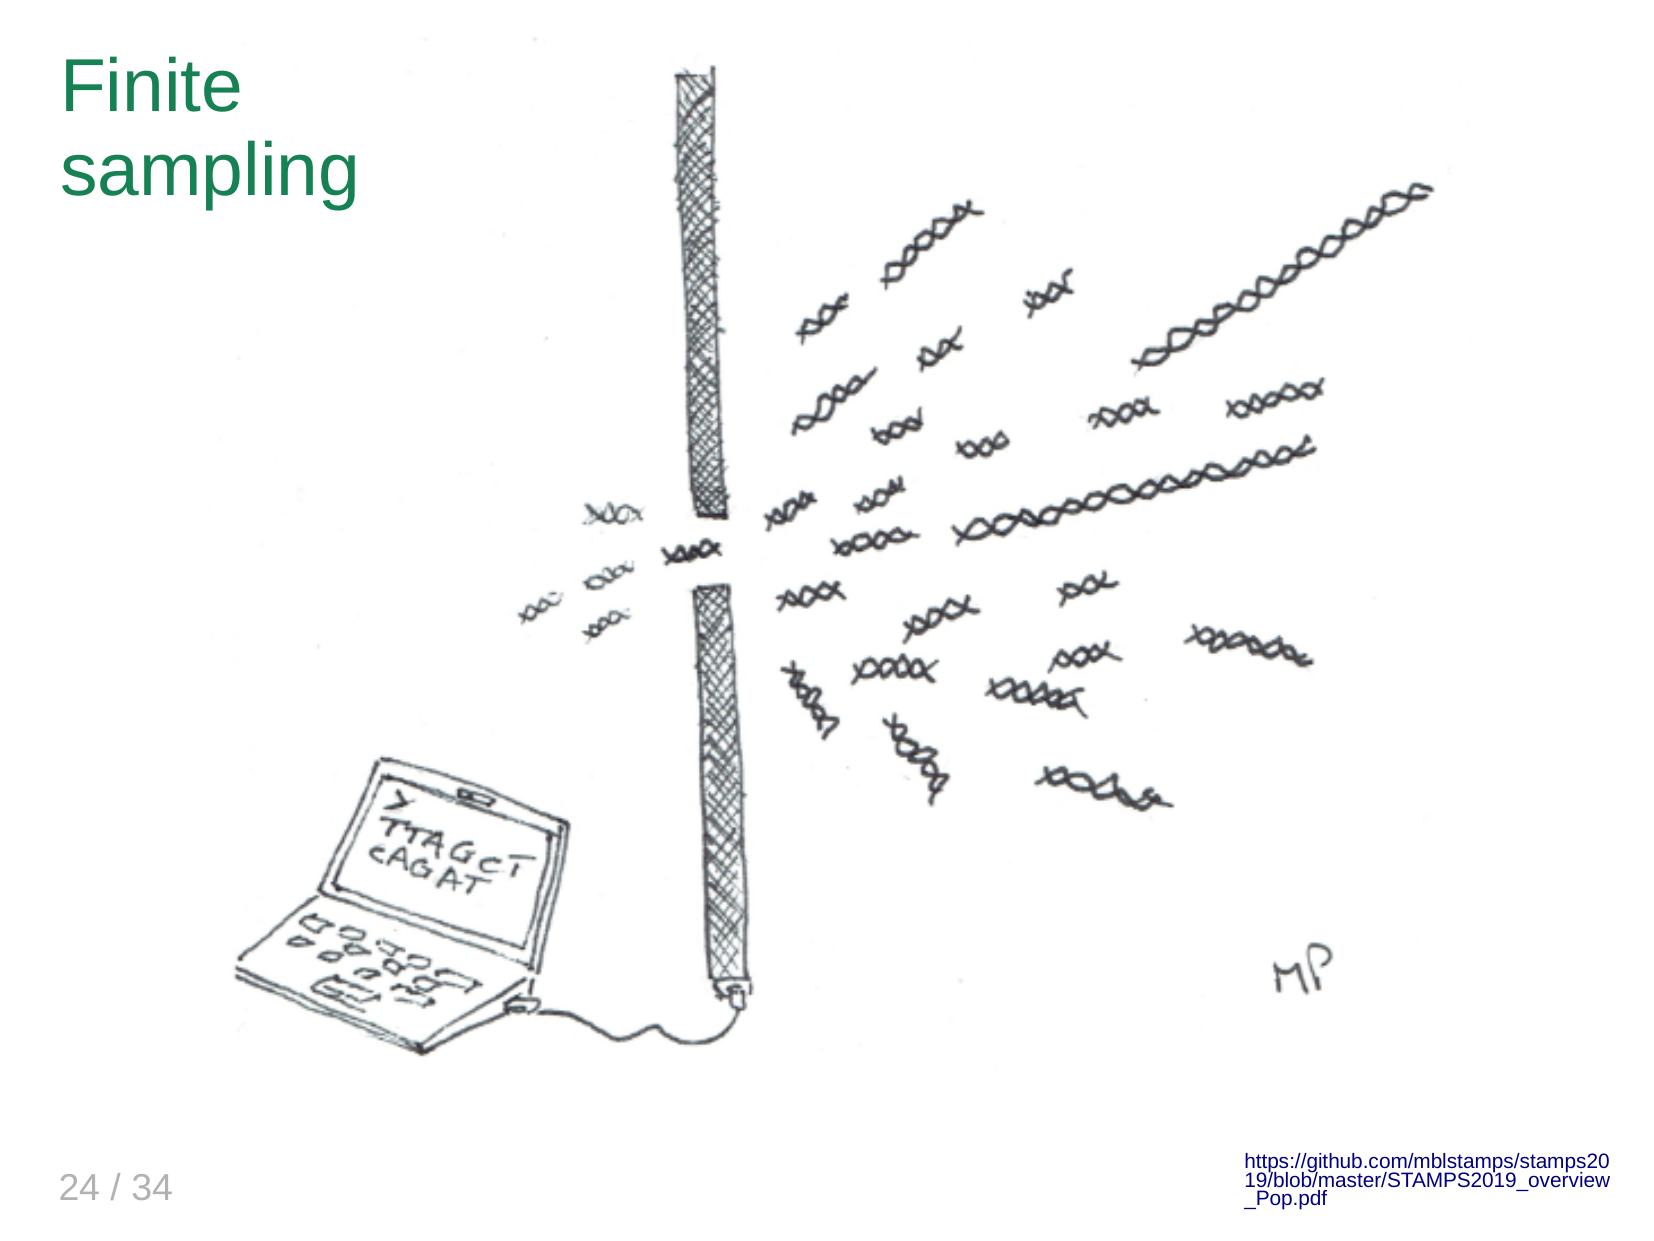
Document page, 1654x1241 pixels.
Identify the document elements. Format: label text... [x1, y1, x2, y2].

picture [207, 33, 1502, 1096]
text_box https://github.com/mblstamps/stamps2019/blob/master/STAMPS2019_overview_Pop.pdf [1229, 1142, 1635, 1226]
title Finite sampling [60, 43, 646, 212]
text_box <number> / 34 [43, 1159, 338, 1220]
